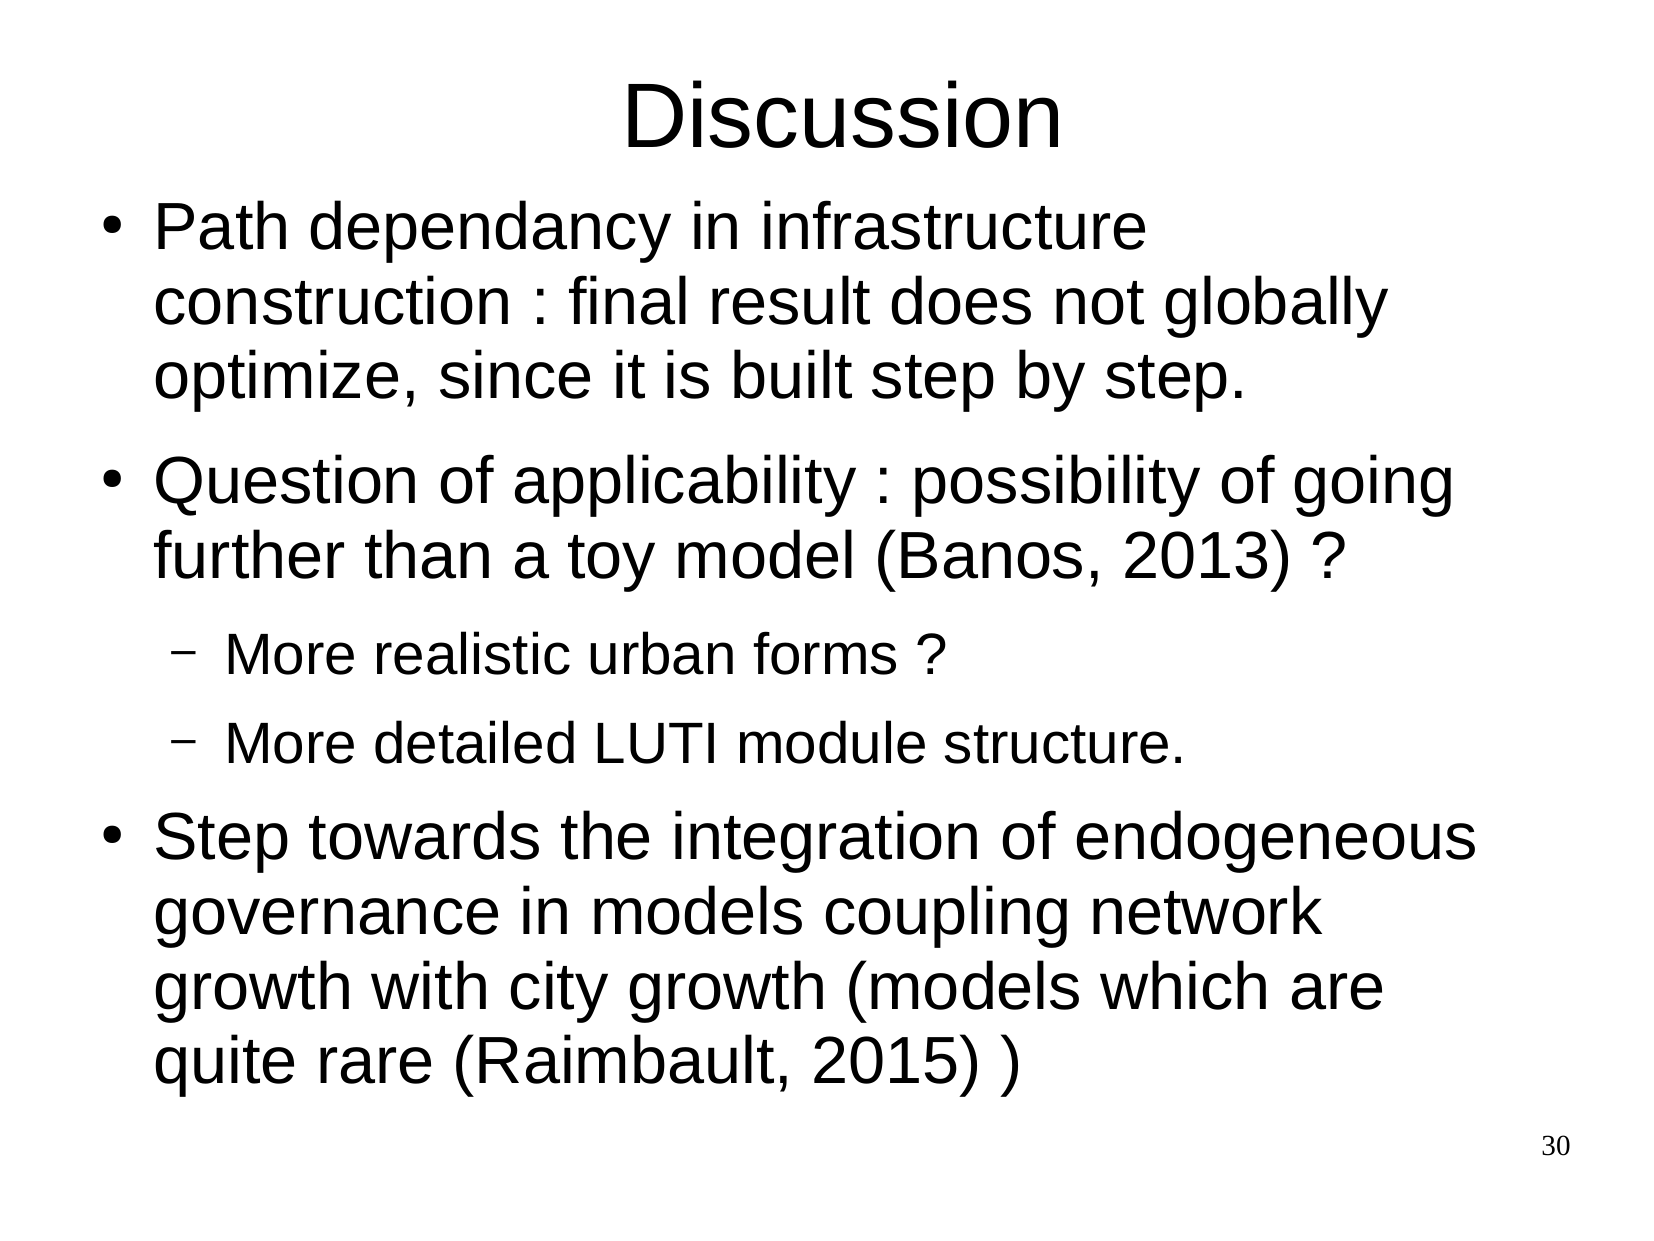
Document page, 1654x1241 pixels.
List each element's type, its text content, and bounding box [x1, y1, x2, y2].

list Path dependancy in infrastructure construction : final result does not globally optimize, since it is built step by step. Question of applicability : possibility of going further than a toy model (Banos, 2013) ? More realistic urban forms ? More detailed LUTI module structure. Step towards the integration of endogeneous governance in models coupling network growth with city growth (models which are quite rare (Raimbault, 2015) ) [82, 188, 1538, 909]
title Discussion [82, 11, 1571, 219]
